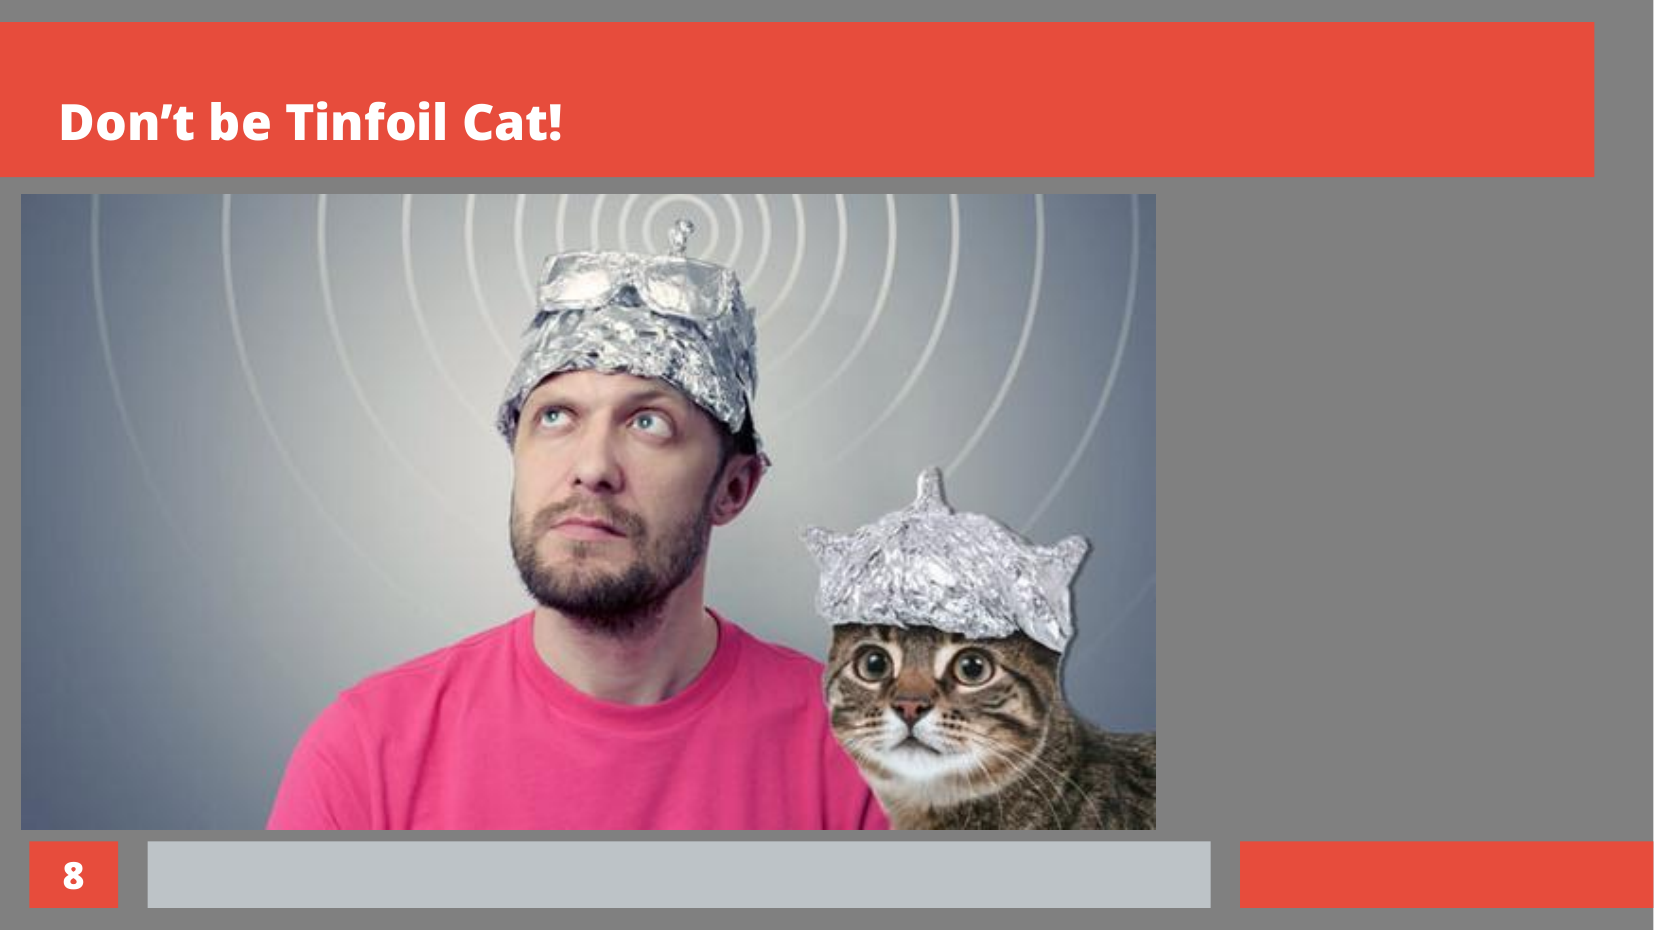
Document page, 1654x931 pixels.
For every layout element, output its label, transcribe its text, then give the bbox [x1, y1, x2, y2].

picture [21, 194, 1156, 830]
title Don’t be Tinfoil Cat! [58, 44, 1595, 155]
